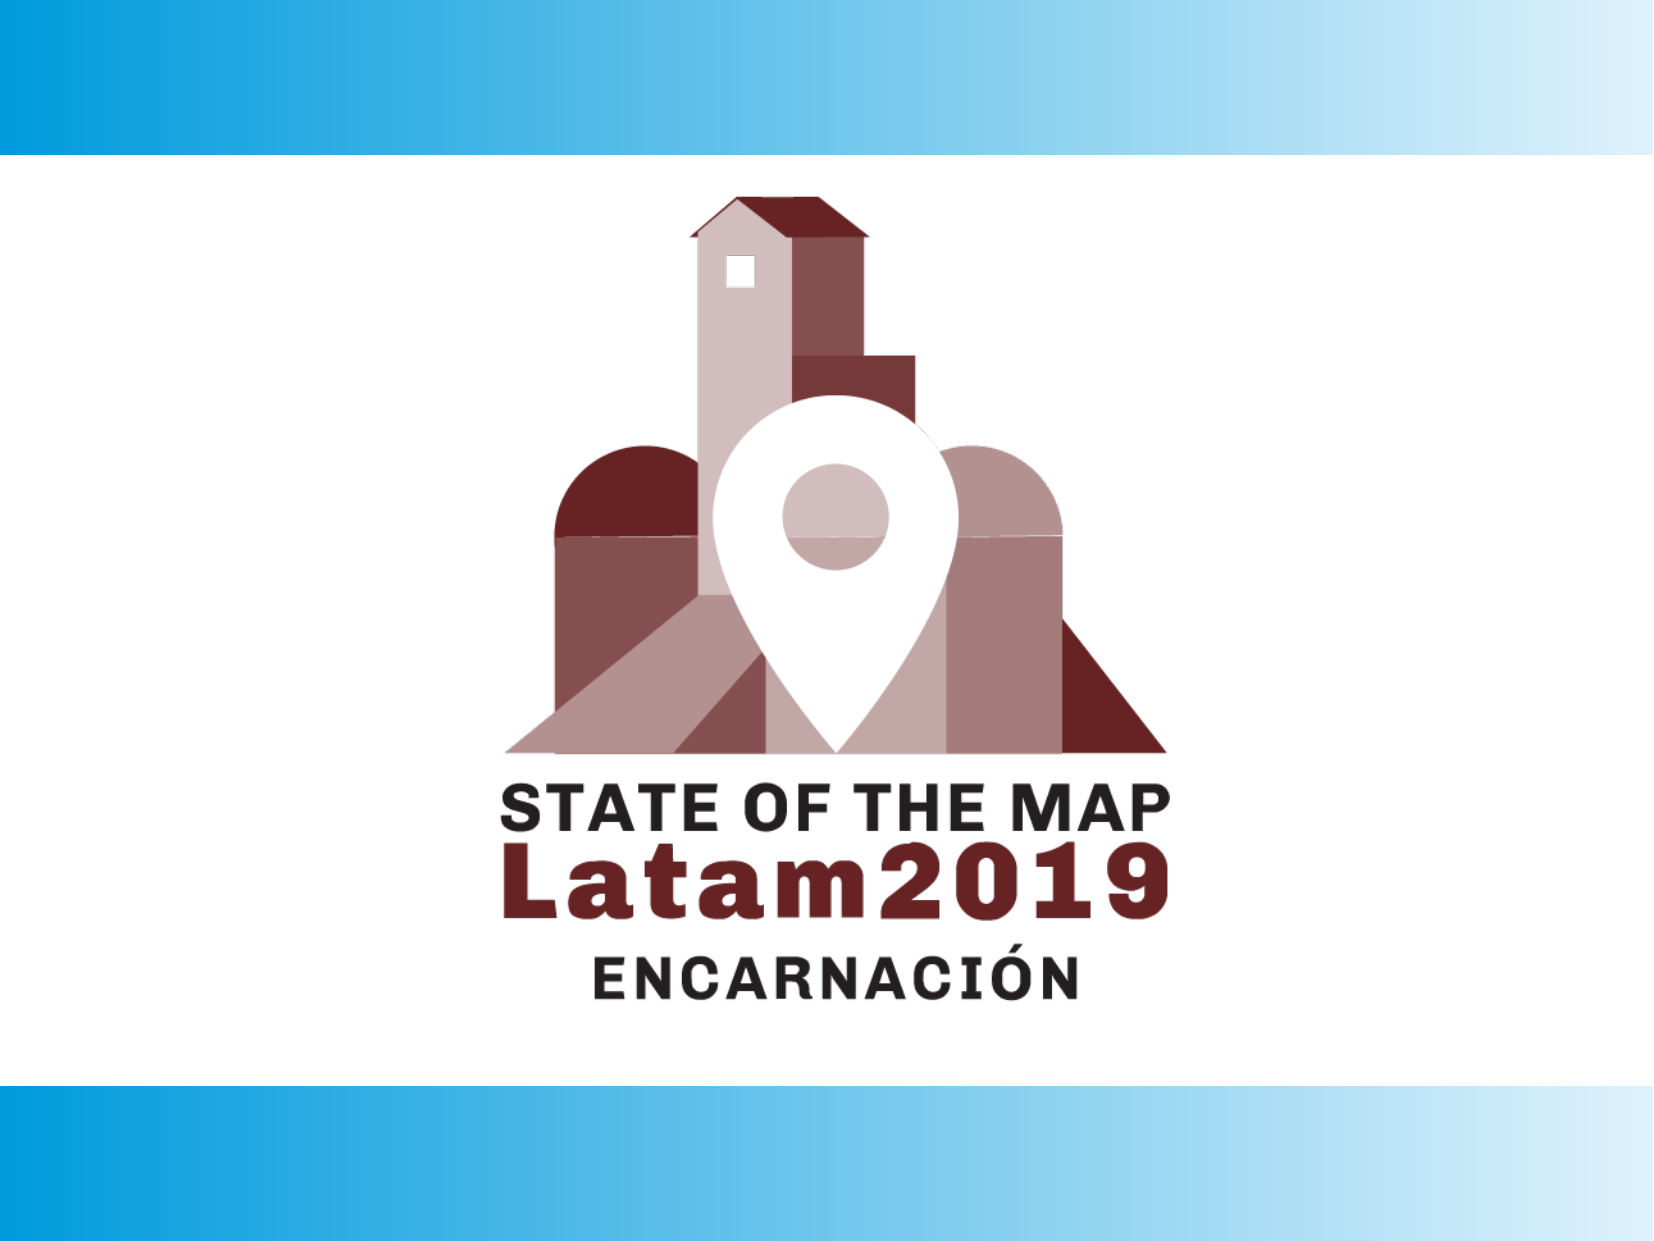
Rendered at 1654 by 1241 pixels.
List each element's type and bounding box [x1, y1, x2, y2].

picture [495, 188, 1170, 1004]
